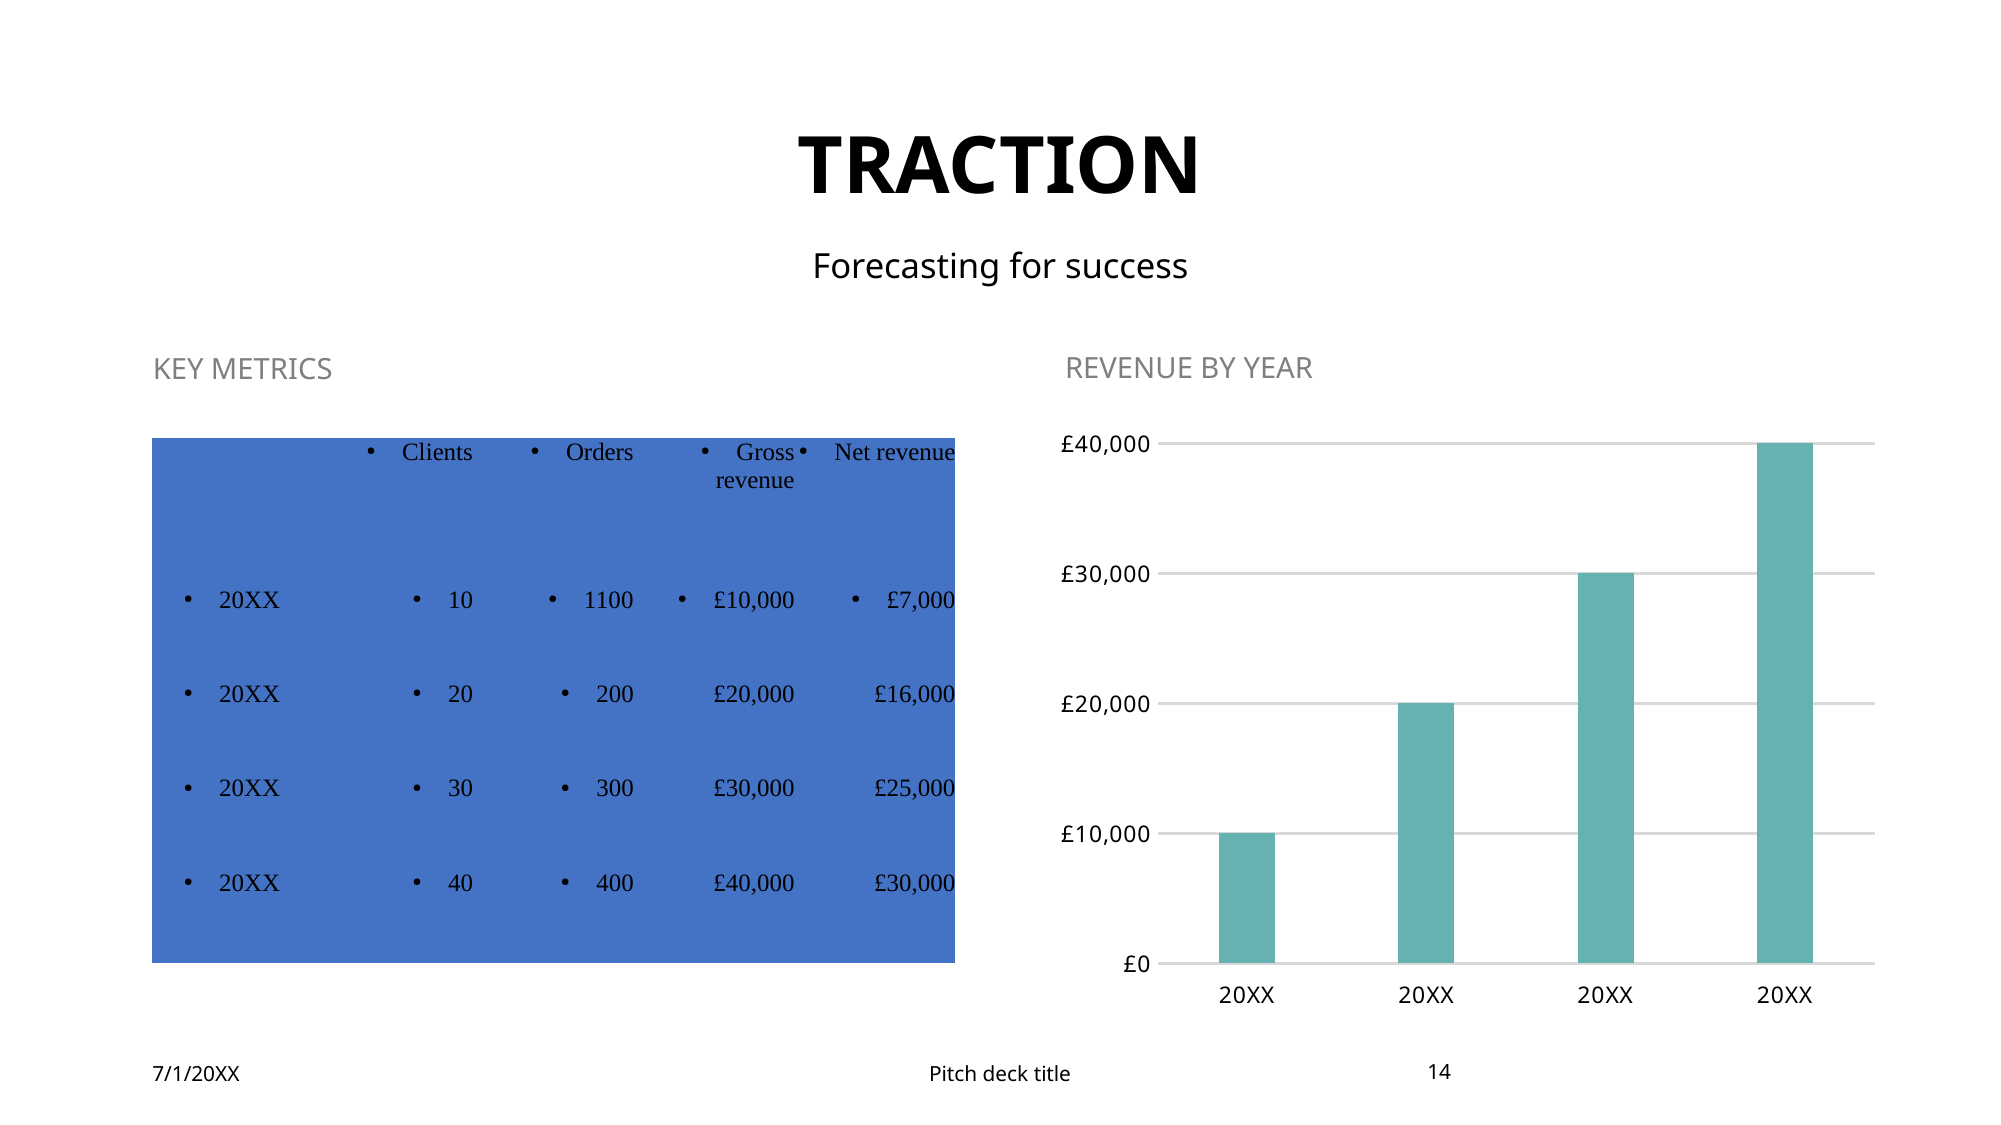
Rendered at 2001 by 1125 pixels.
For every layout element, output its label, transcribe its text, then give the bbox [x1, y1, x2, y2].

chart [1044, 415, 1892, 1022]
table_cell 20XX [152, 586, 312, 680]
table_cell £30,000 [634, 775, 795, 869]
list KEY METRICS [138, 328, 985, 394]
table_cell £16,000 [795, 680, 955, 775]
table_cell 20XX [152, 869, 312, 963]
table_cell £25,000 [795, 775, 955, 869]
table_cell 400 [473, 869, 634, 963]
table_cell £30,000 [795, 869, 955, 963]
text_box 7/1/20XX [137, 1042, 588, 1103]
table_cell 20 [312, 680, 473, 775]
list Forecasting for success [258, 228, 1744, 293]
table_cell 40 [312, 869, 473, 963]
table_cell 10 [312, 586, 473, 680]
table_cell £20,000 [634, 680, 795, 775]
table_header Clients [312, 438, 473, 586]
table_header [152, 438, 312, 586]
text_box 14 [1412, 1042, 1863, 1103]
table_cell £7,000 [795, 586, 955, 680]
table_cell £10,000 [634, 586, 795, 680]
table_cell £40,000 [634, 869, 795, 963]
table_cell 300 [473, 775, 634, 869]
table_header Gross revenue [634, 438, 795, 586]
table_header Orders [473, 438, 634, 586]
table_cell 20XX [152, 680, 312, 775]
text_box Pitch deck title [662, 1042, 1338, 1103]
table_cell 1100 [473, 586, 634, 680]
list REVENUE BY YEAR [1050, 328, 1762, 394]
title TRACTION [258, 115, 1744, 221]
table_header Net revenue [795, 438, 955, 586]
table_cell 20XX [152, 775, 312, 869]
table_cell 30 [312, 775, 473, 869]
table_cell 200 [473, 680, 634, 775]
